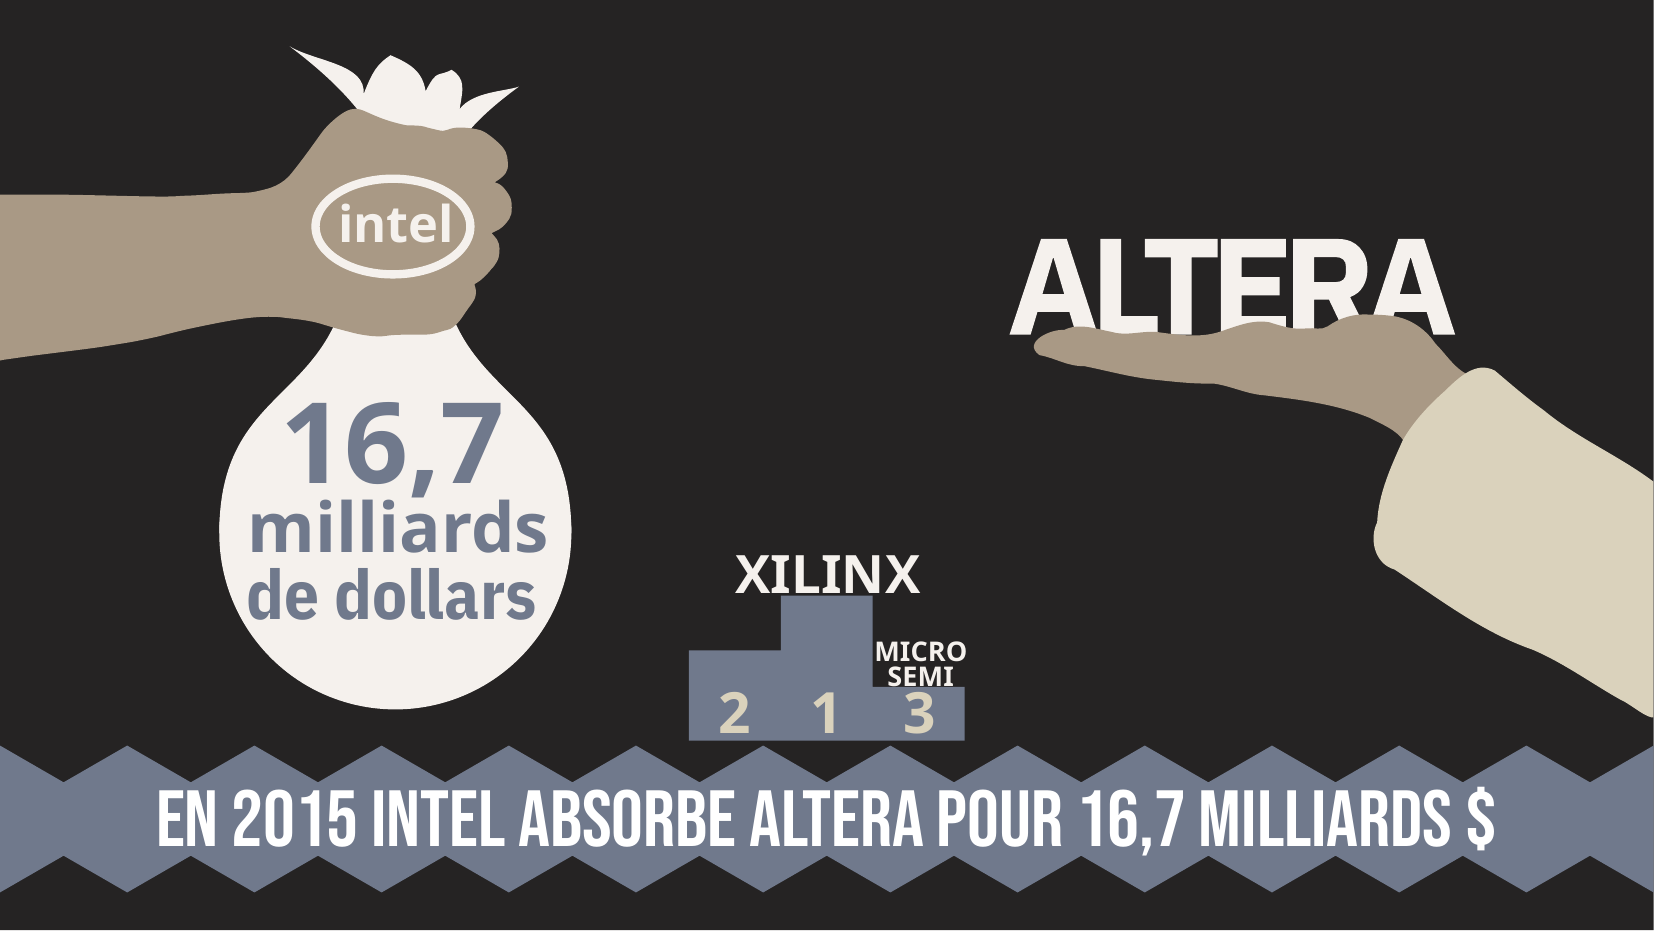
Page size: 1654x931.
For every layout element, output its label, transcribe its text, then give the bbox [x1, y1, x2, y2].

picture [0, 0, 1654, 741]
title en 2015 Intel absorbe Altera pour 16,7 milliards $ [54, 768, 1600, 877]
